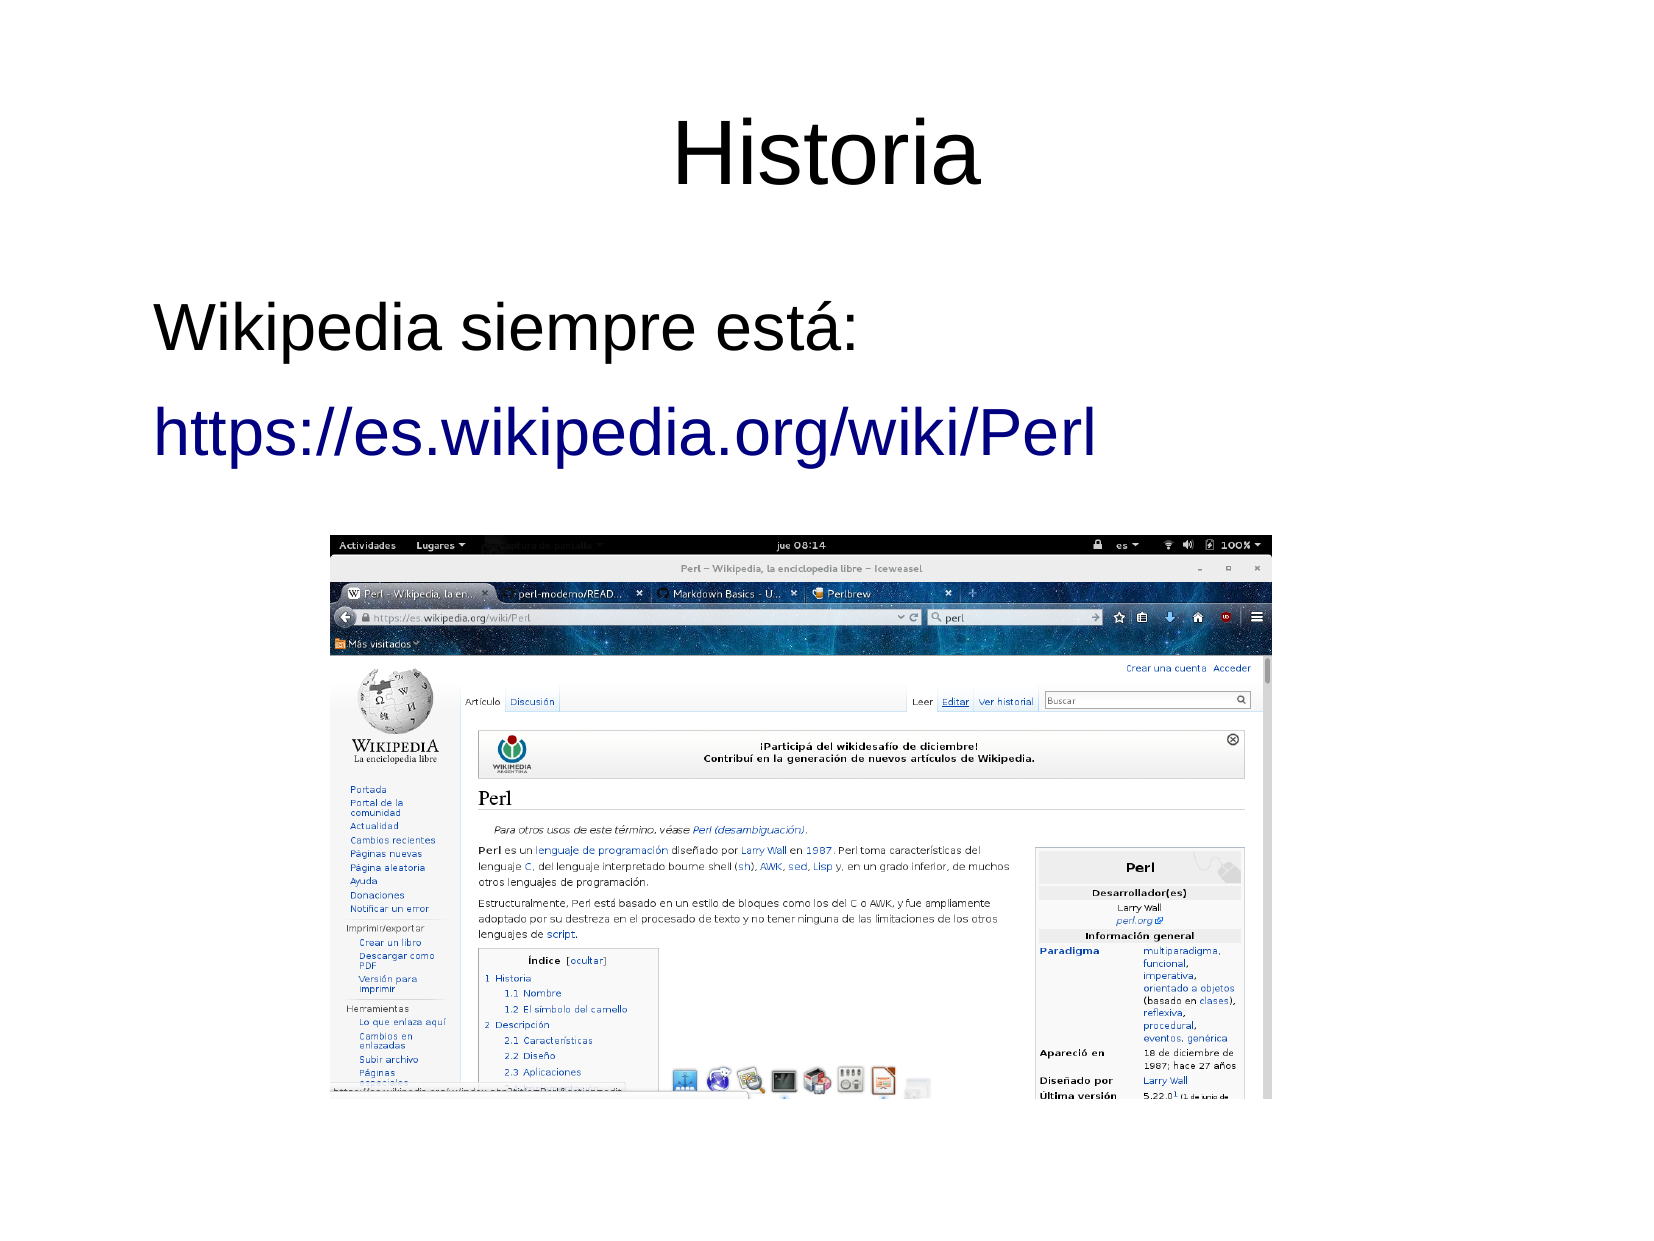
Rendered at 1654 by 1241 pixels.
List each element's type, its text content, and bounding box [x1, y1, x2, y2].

list Wikipedia siempre está: https://es.wikipedia.org/wiki/Perl [82, 290, 1571, 1010]
picture [330, 535, 1272, 1099]
title Historia [82, 49, 1571, 257]
